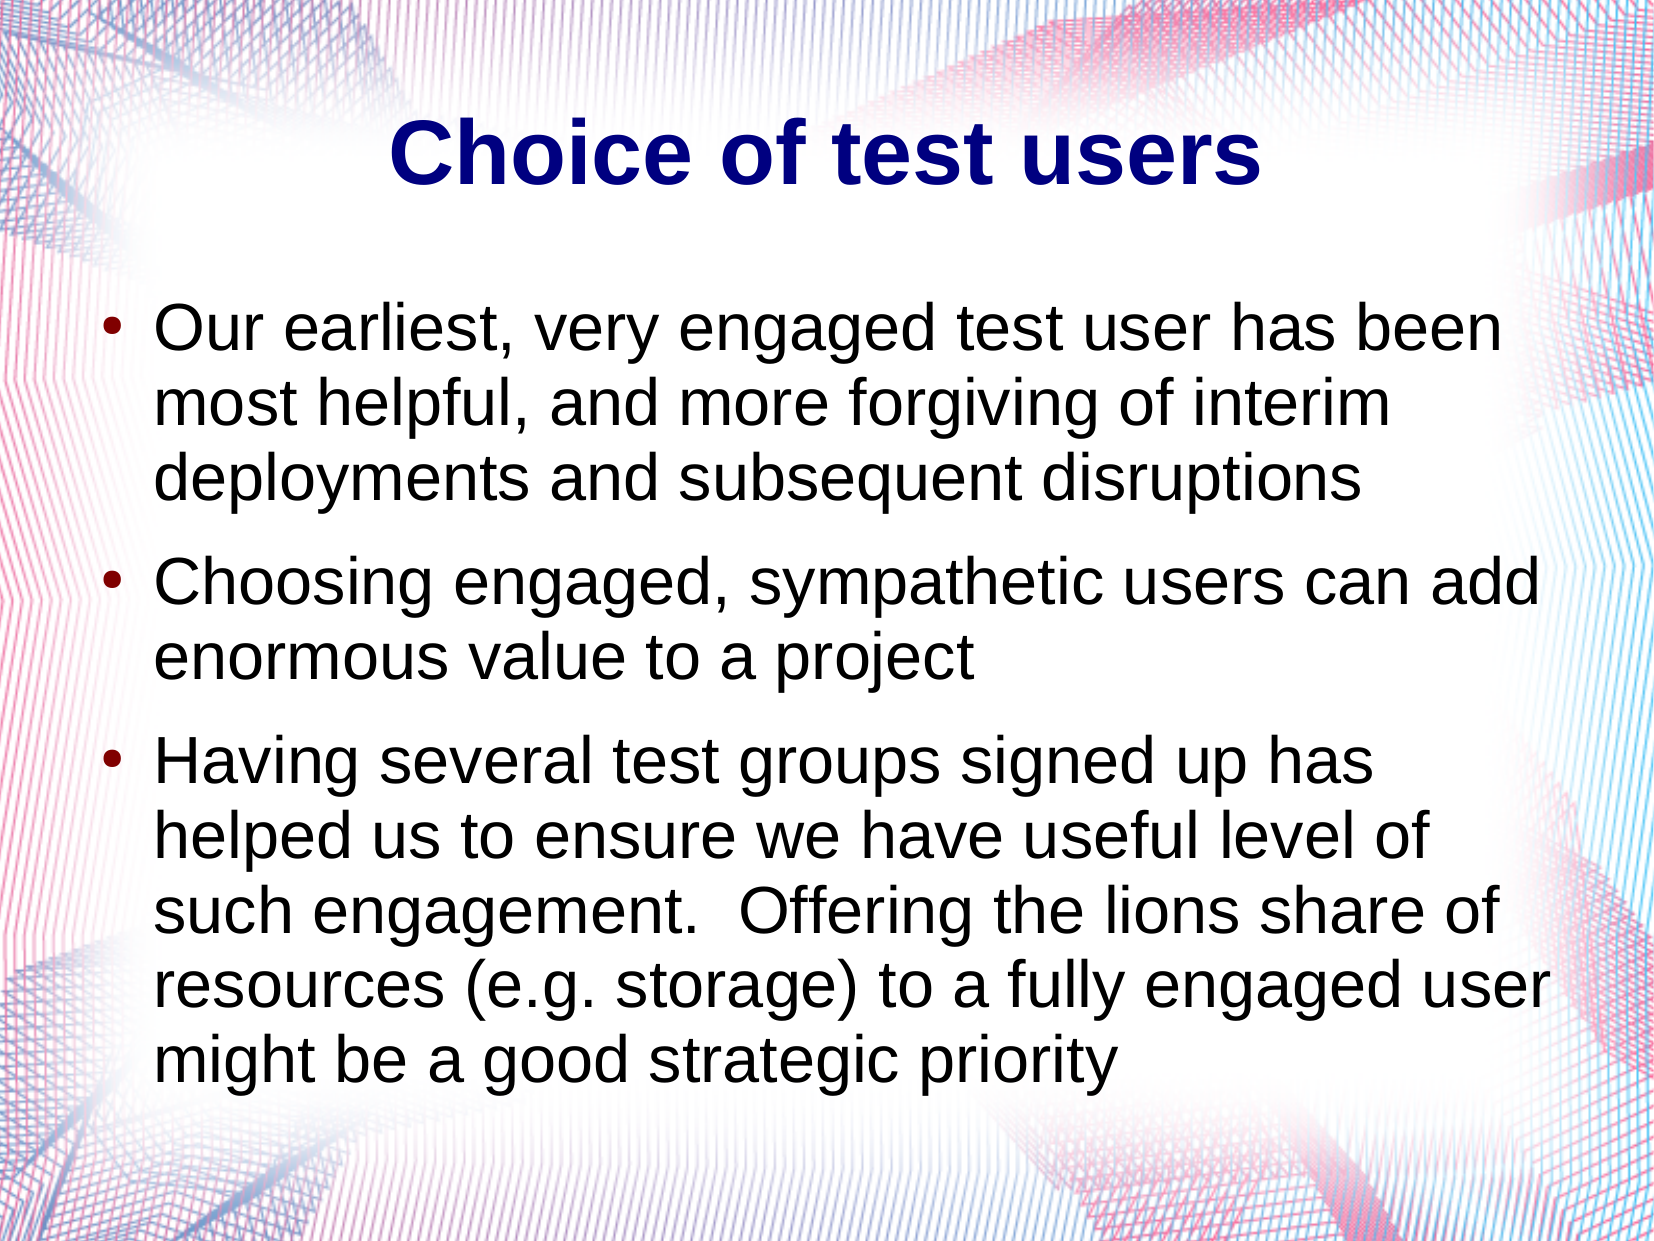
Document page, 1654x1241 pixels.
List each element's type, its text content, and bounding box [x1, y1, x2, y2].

list Our earliest, very engaged test user has been most helpful, and more forgiving of interim deployments and subsequent disruptions Choosing engaged, sympathetic users can add enormous value to a project Having several test groups signed up has helped us to ensure we have useful level of such engagement. Offering the lions share of resources (e.g. storage) to a fully engaged user might be a good strategic priority [82, 290, 1571, 1095]
picture [0, 0, 1654, 1241]
title Choice of test users [82, 56, 1571, 250]
